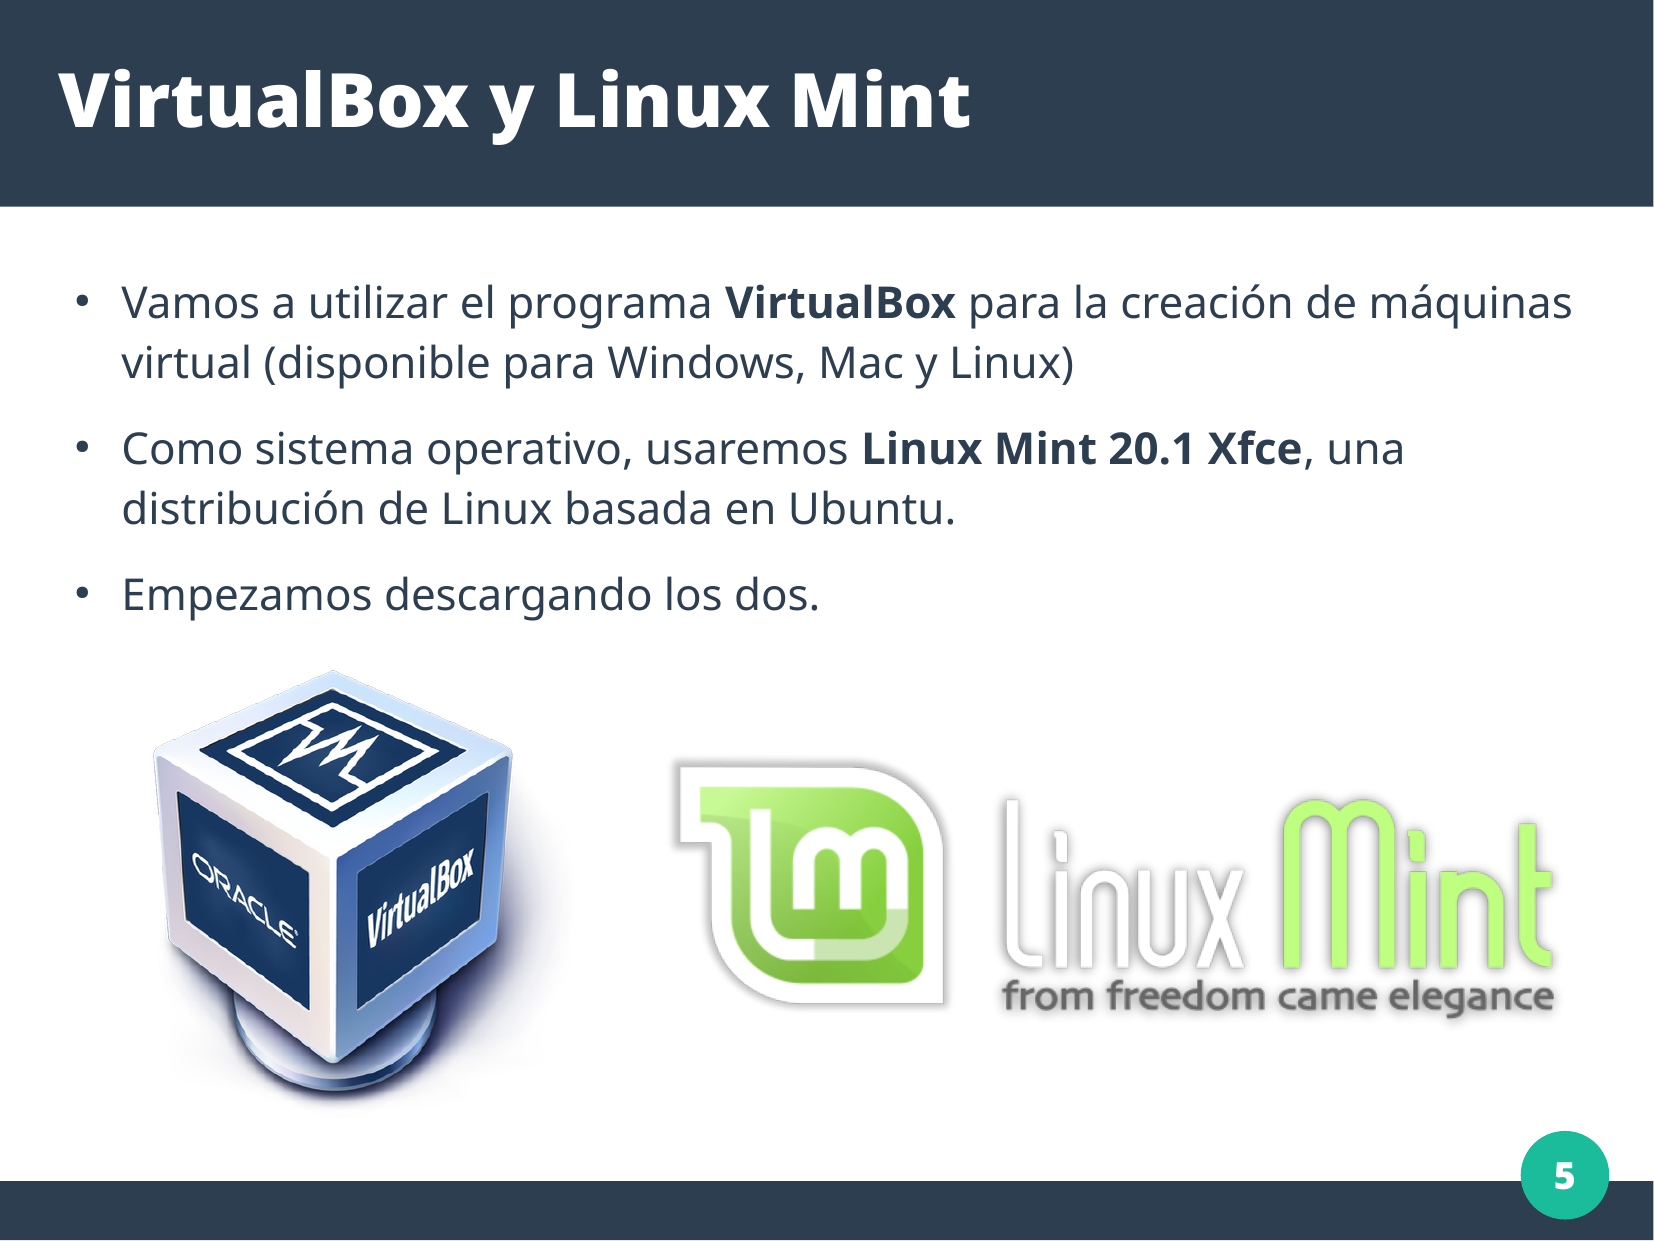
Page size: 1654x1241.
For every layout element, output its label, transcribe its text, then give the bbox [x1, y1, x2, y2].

picture [649, 746, 1583, 1046]
list Vamos a utilizar el programa VirtualBox para la creación de máquinas virtual (disponible para Windows, Mac y Linux) Como sistema operativo, usaremos Linux Mint 20.1 Xfce, una distribución de Linux basada en Ubuntu. Empezamos descargando los dos. [59, 271, 1595, 626]
title VirtualBox y Linux Mint [59, 19, 1595, 178]
picture [135, 667, 597, 1128]
